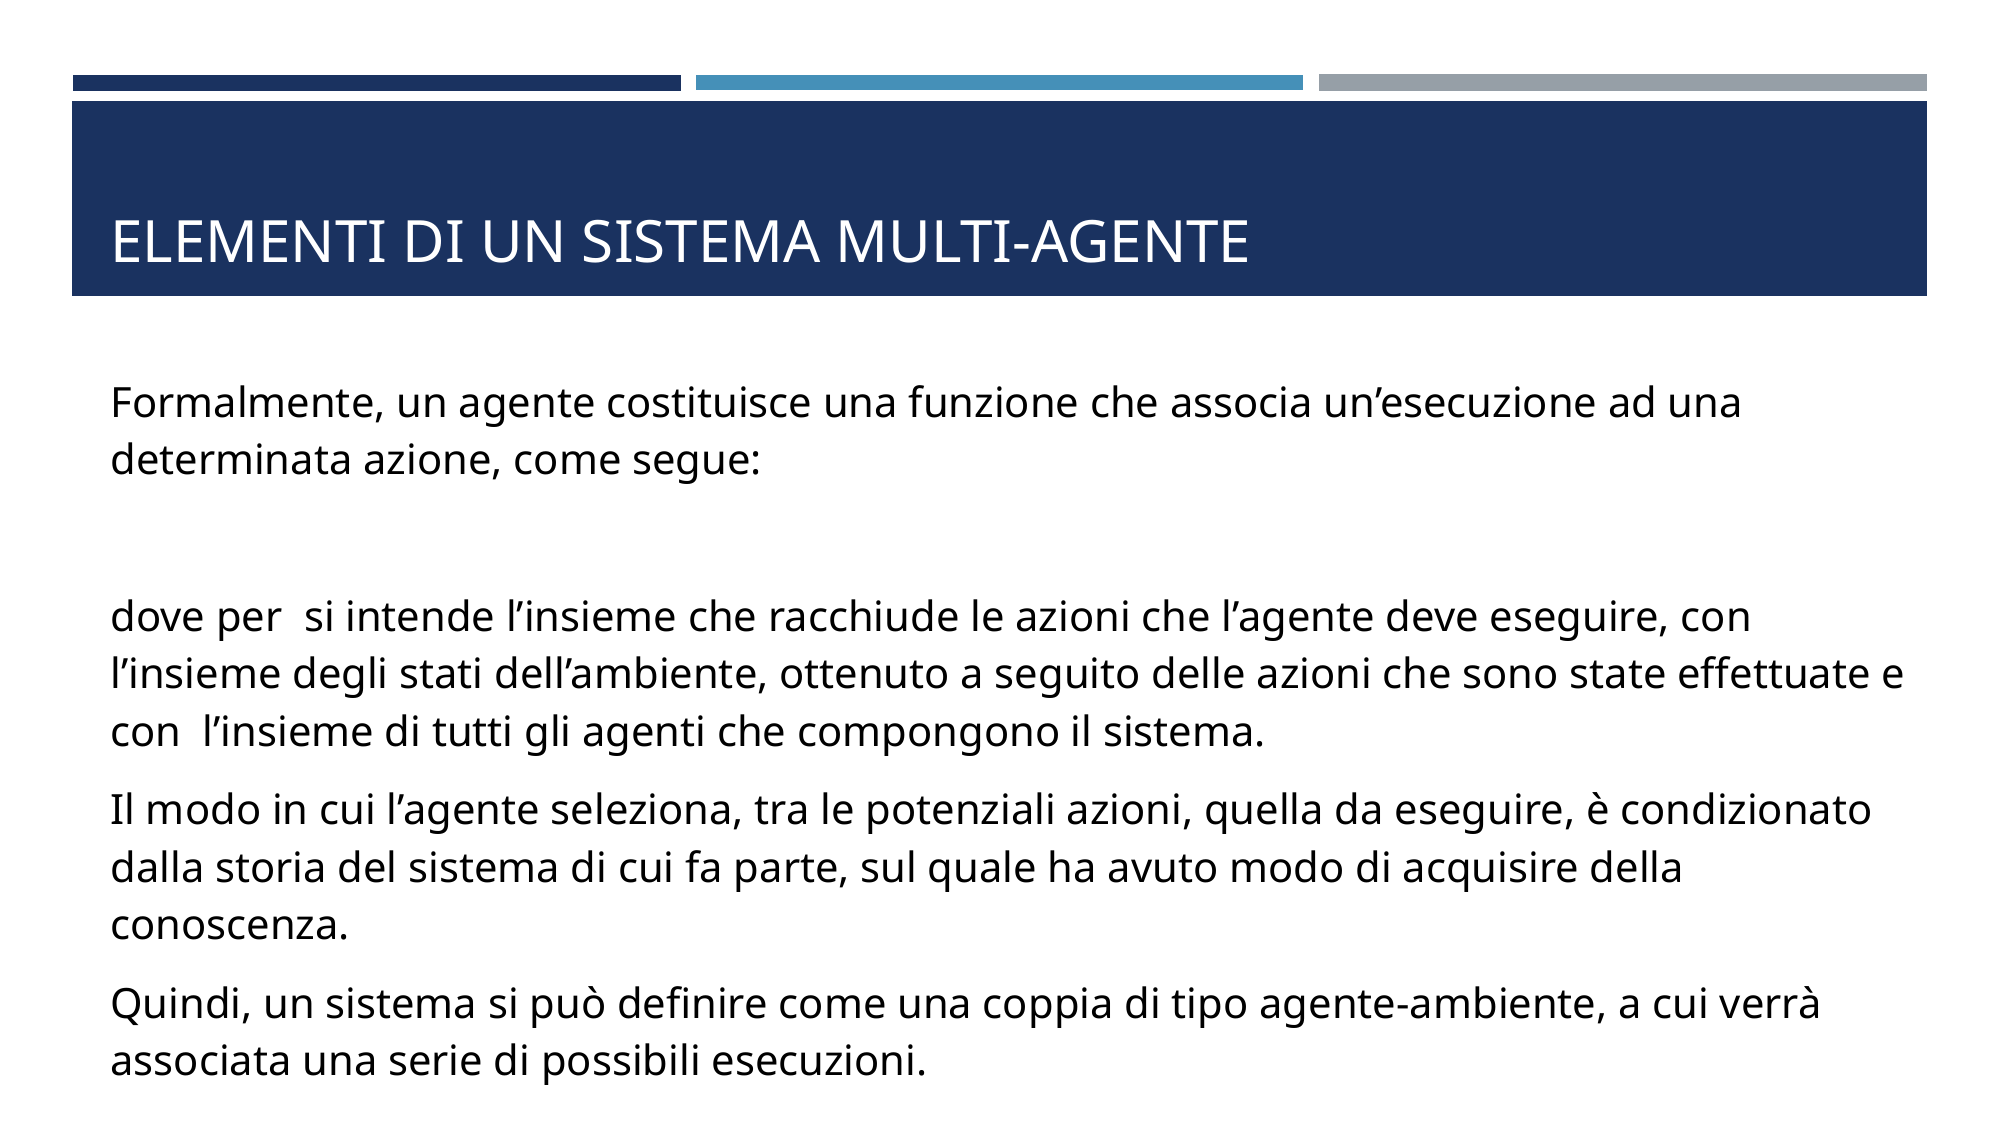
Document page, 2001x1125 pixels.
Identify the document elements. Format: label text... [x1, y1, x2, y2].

text_box Formalmente, un agente costituisce una funzione che associa un’esecuzione ad una determinata azione, come segue: dove per si intende l’insieme che racchiude le azioni che l’agente deve eseguire, con l’insieme degli stati dell’ambiente, ottenuto a seguito delle azioni che sono state effettuate e con l’insieme di tutti gli agenti che compongono il sistema. Il modo in cui l’agente seleziona, tra le potenziali azioni, quella da eseguire, è condizionato dalla storia del sistema di cui fa parte, sul quale ha avuto modo di acquisire della conoscenza. Quindi, un sistema si può definire come una coppia di tipo agente-ambiente, a cui verrà associata una serie di possibili esecuzioni. [95, 360, 1929, 1090]
title Elementi di un Sistema multi-agente [95, 115, 1905, 282]
